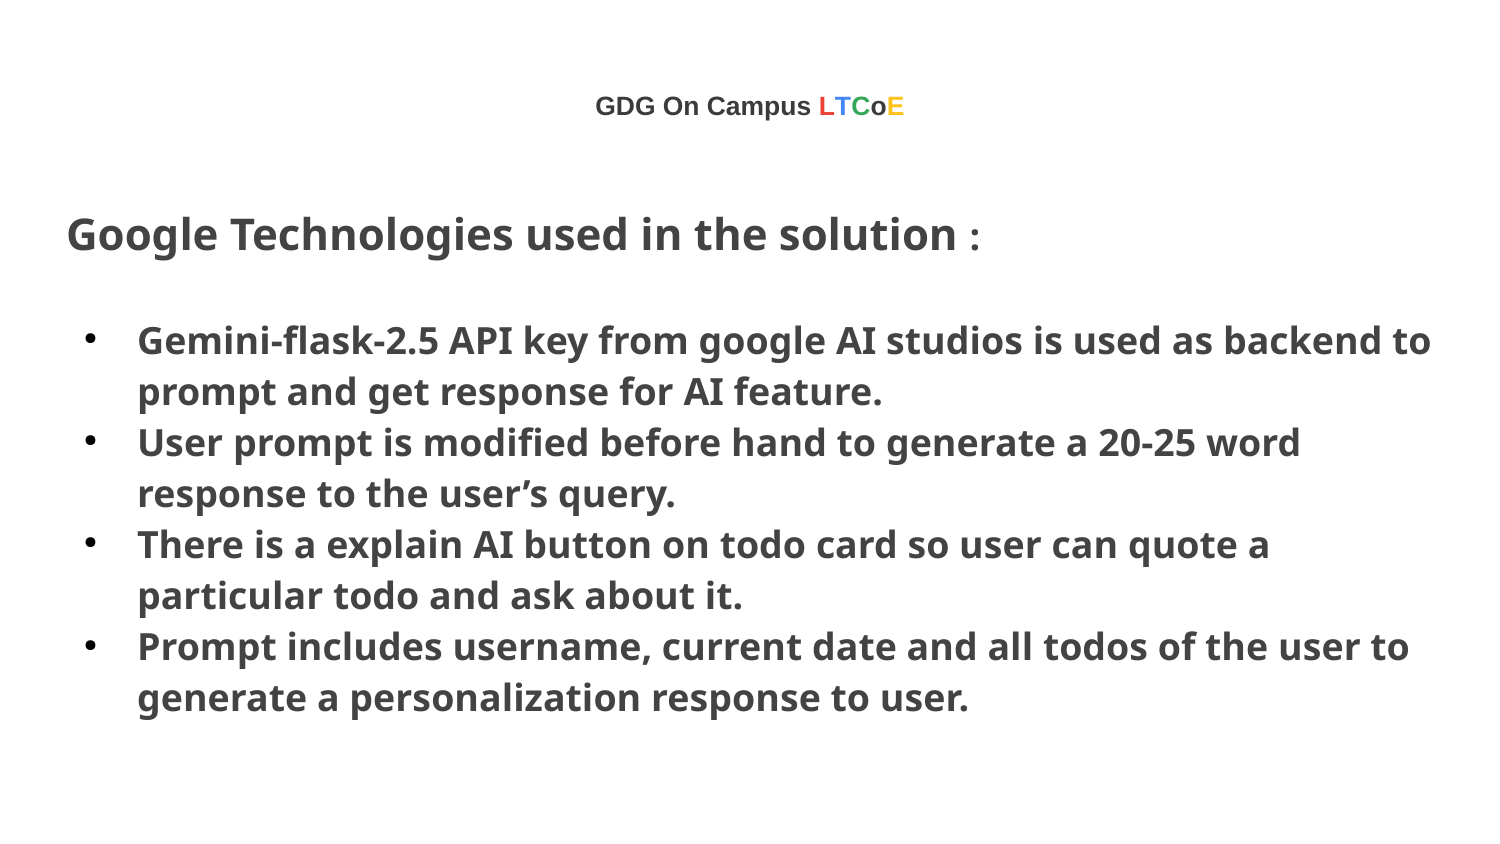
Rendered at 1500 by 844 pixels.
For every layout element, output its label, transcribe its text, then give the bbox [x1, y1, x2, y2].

list Google Technologies used in the solution : Gemini-flask-2.5 API key from google AI studios is used as backend to prompt and get response for AI feature. User prompt is modified before hand to generate a 20-25 word response to the user’s query. There is a explain AI button on todo card so user can quote a particular todo and ask about it. Prompt includes username, current date and all todos of the user to generate a personalization response to user. [51, 189, 1449, 750]
title GDG On Campus LTCoE [51, 72, 1449, 167]
